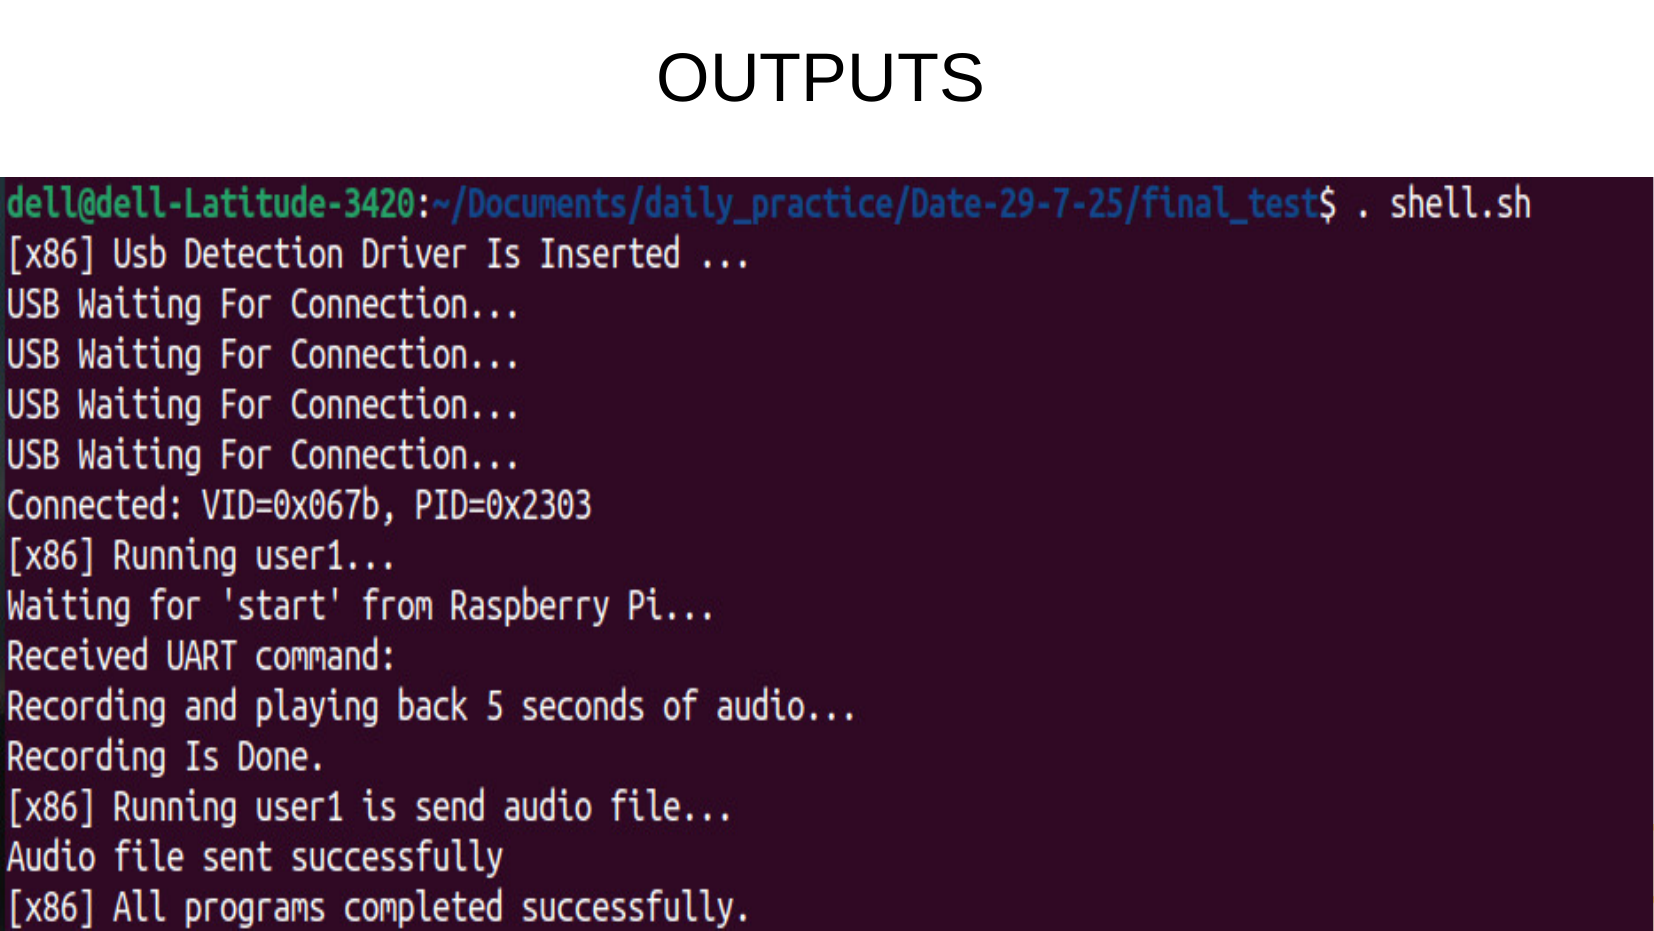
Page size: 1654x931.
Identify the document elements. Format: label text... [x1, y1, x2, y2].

picture [0, 177, 1654, 931]
title OUTPUTS [76, 0, 1565, 156]
